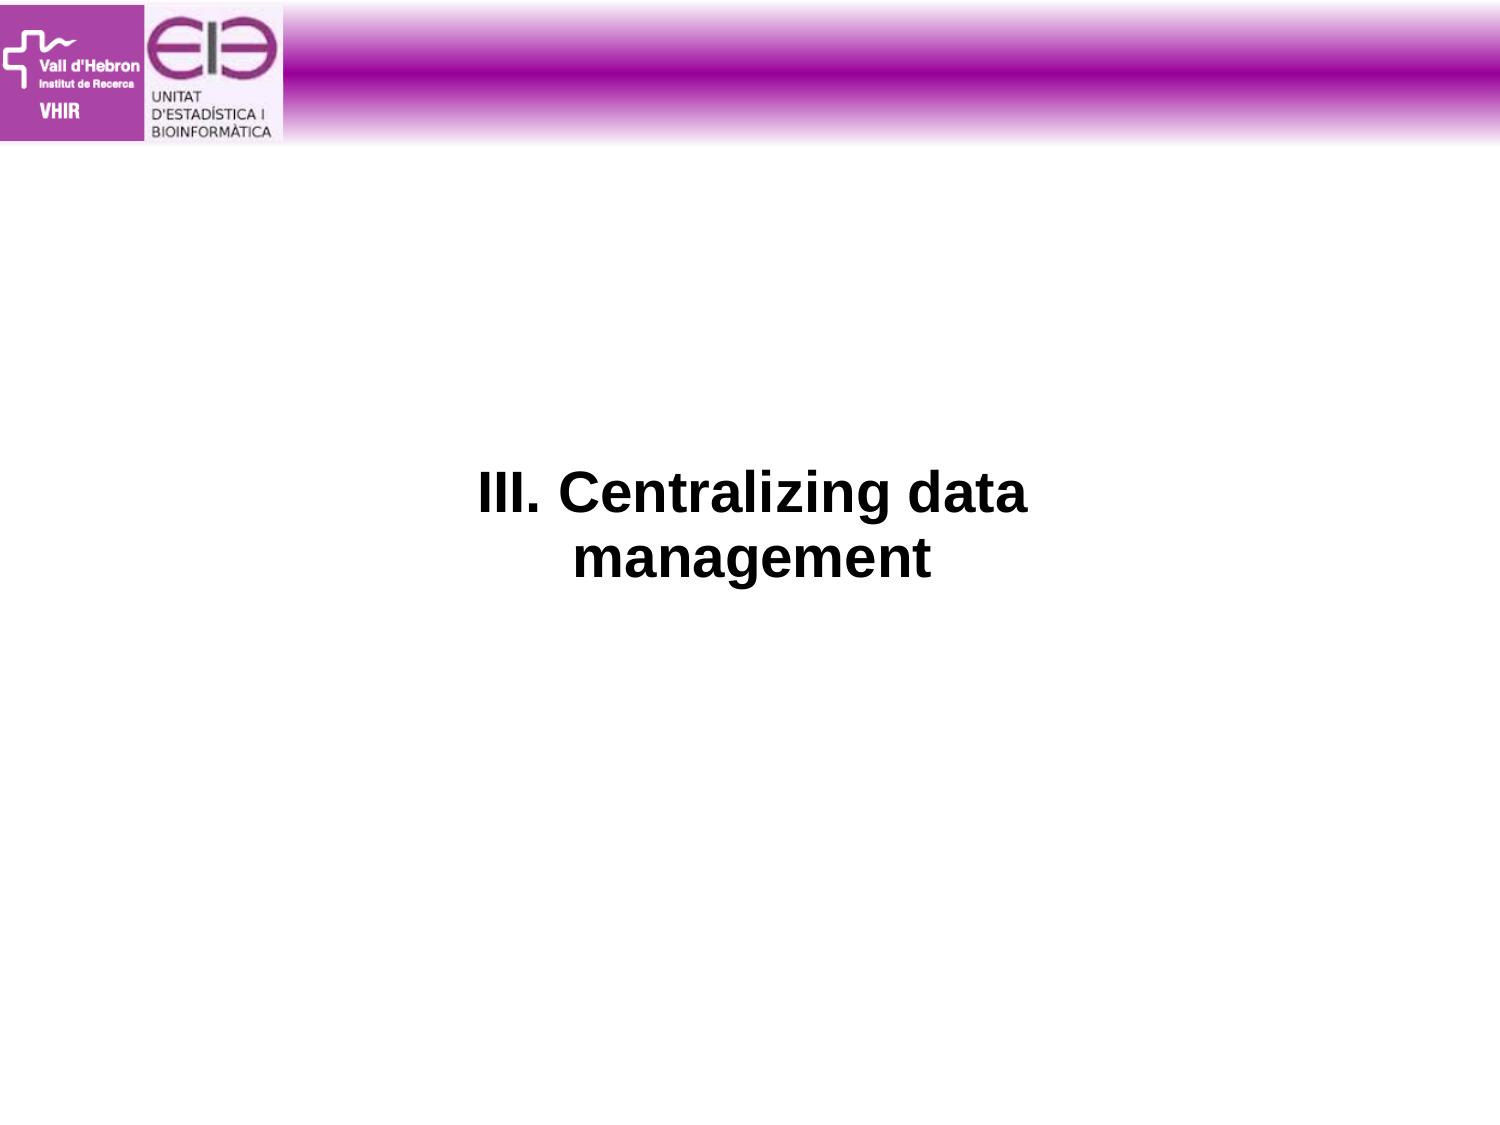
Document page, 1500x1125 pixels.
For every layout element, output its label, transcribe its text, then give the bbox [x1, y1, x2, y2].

picture [0, 5, 284, 141]
text_box [0, 0, 1500, 148]
text_box III. Centralizing data management [315, 452, 1191, 601]
